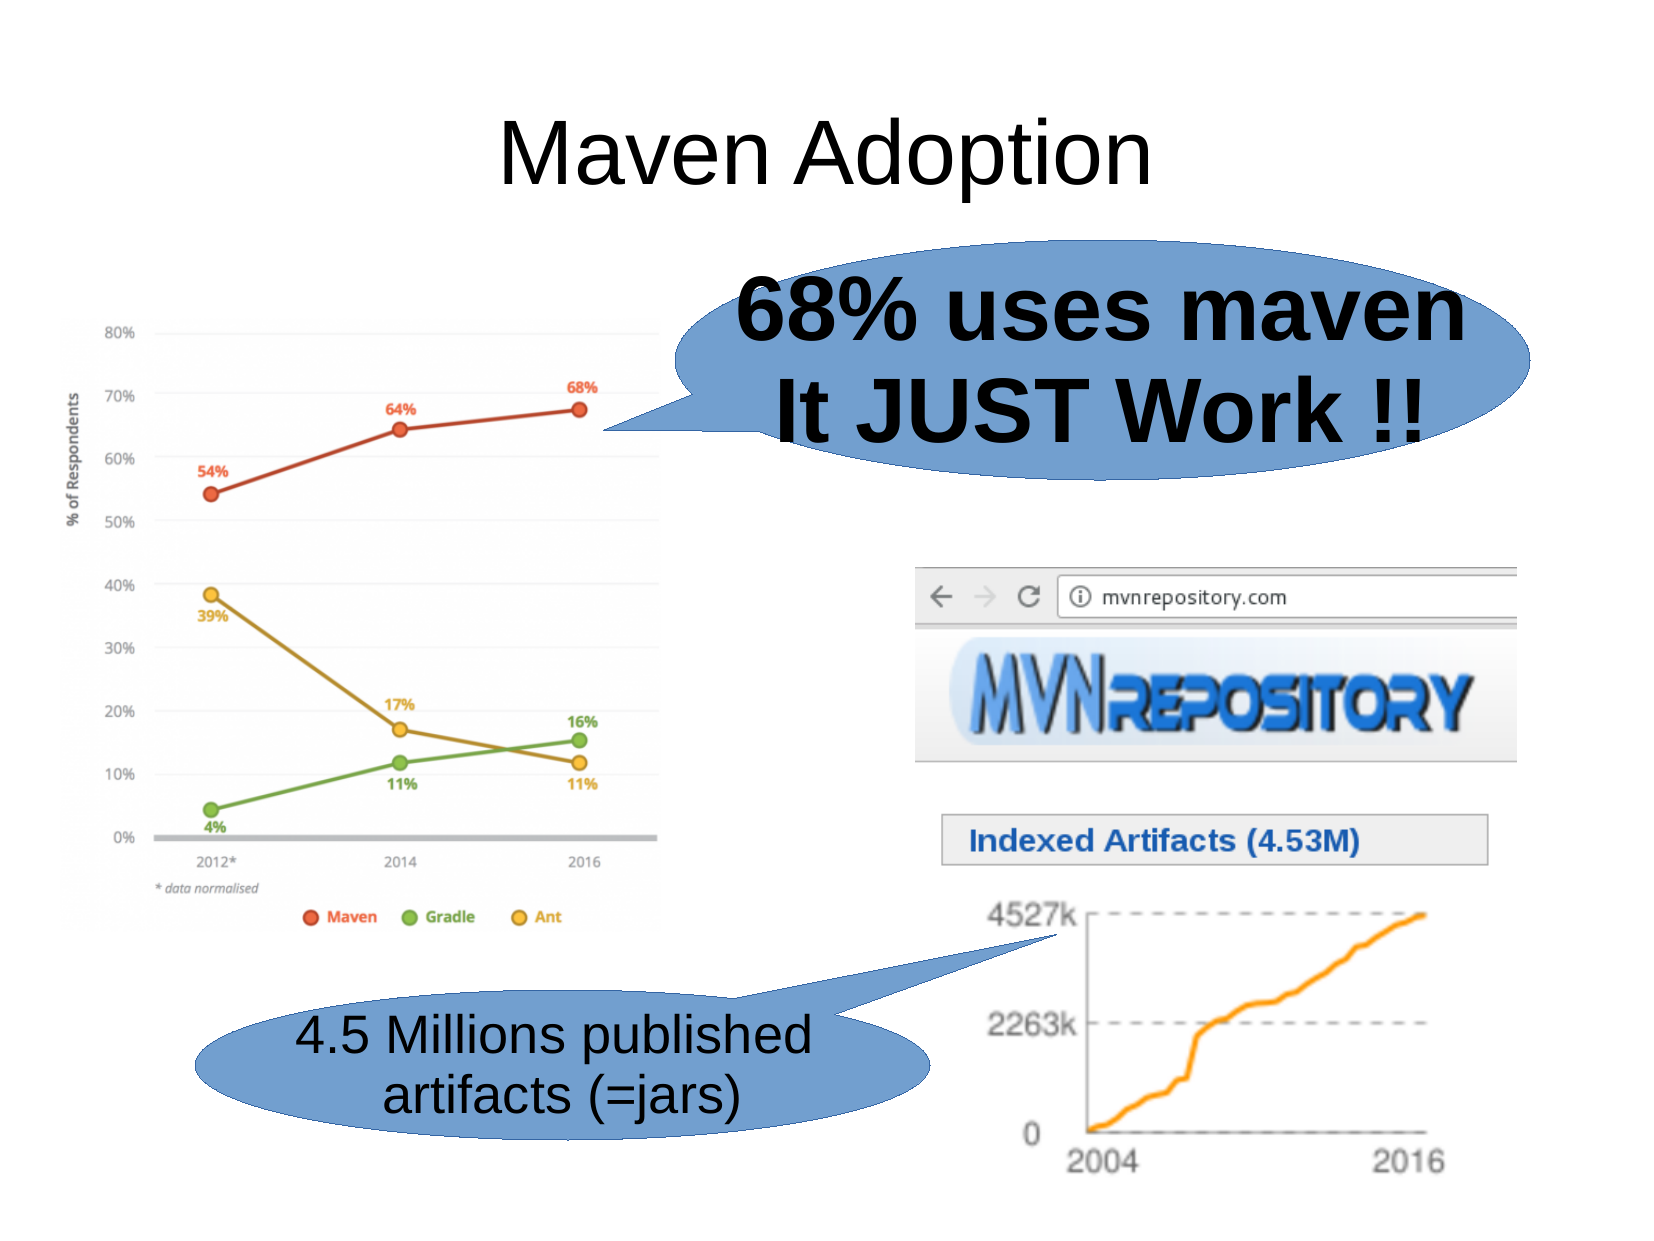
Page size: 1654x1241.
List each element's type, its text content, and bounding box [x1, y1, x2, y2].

text_box 4.5 Millions published artifacts (=jars) [195, 934, 1057, 1141]
title Maven Adoption [82, 49, 1571, 257]
text_box 68% uses maven It JUST Work !! [603, 240, 1531, 481]
picture [915, 567, 1517, 1186]
picture [60, 318, 661, 932]
